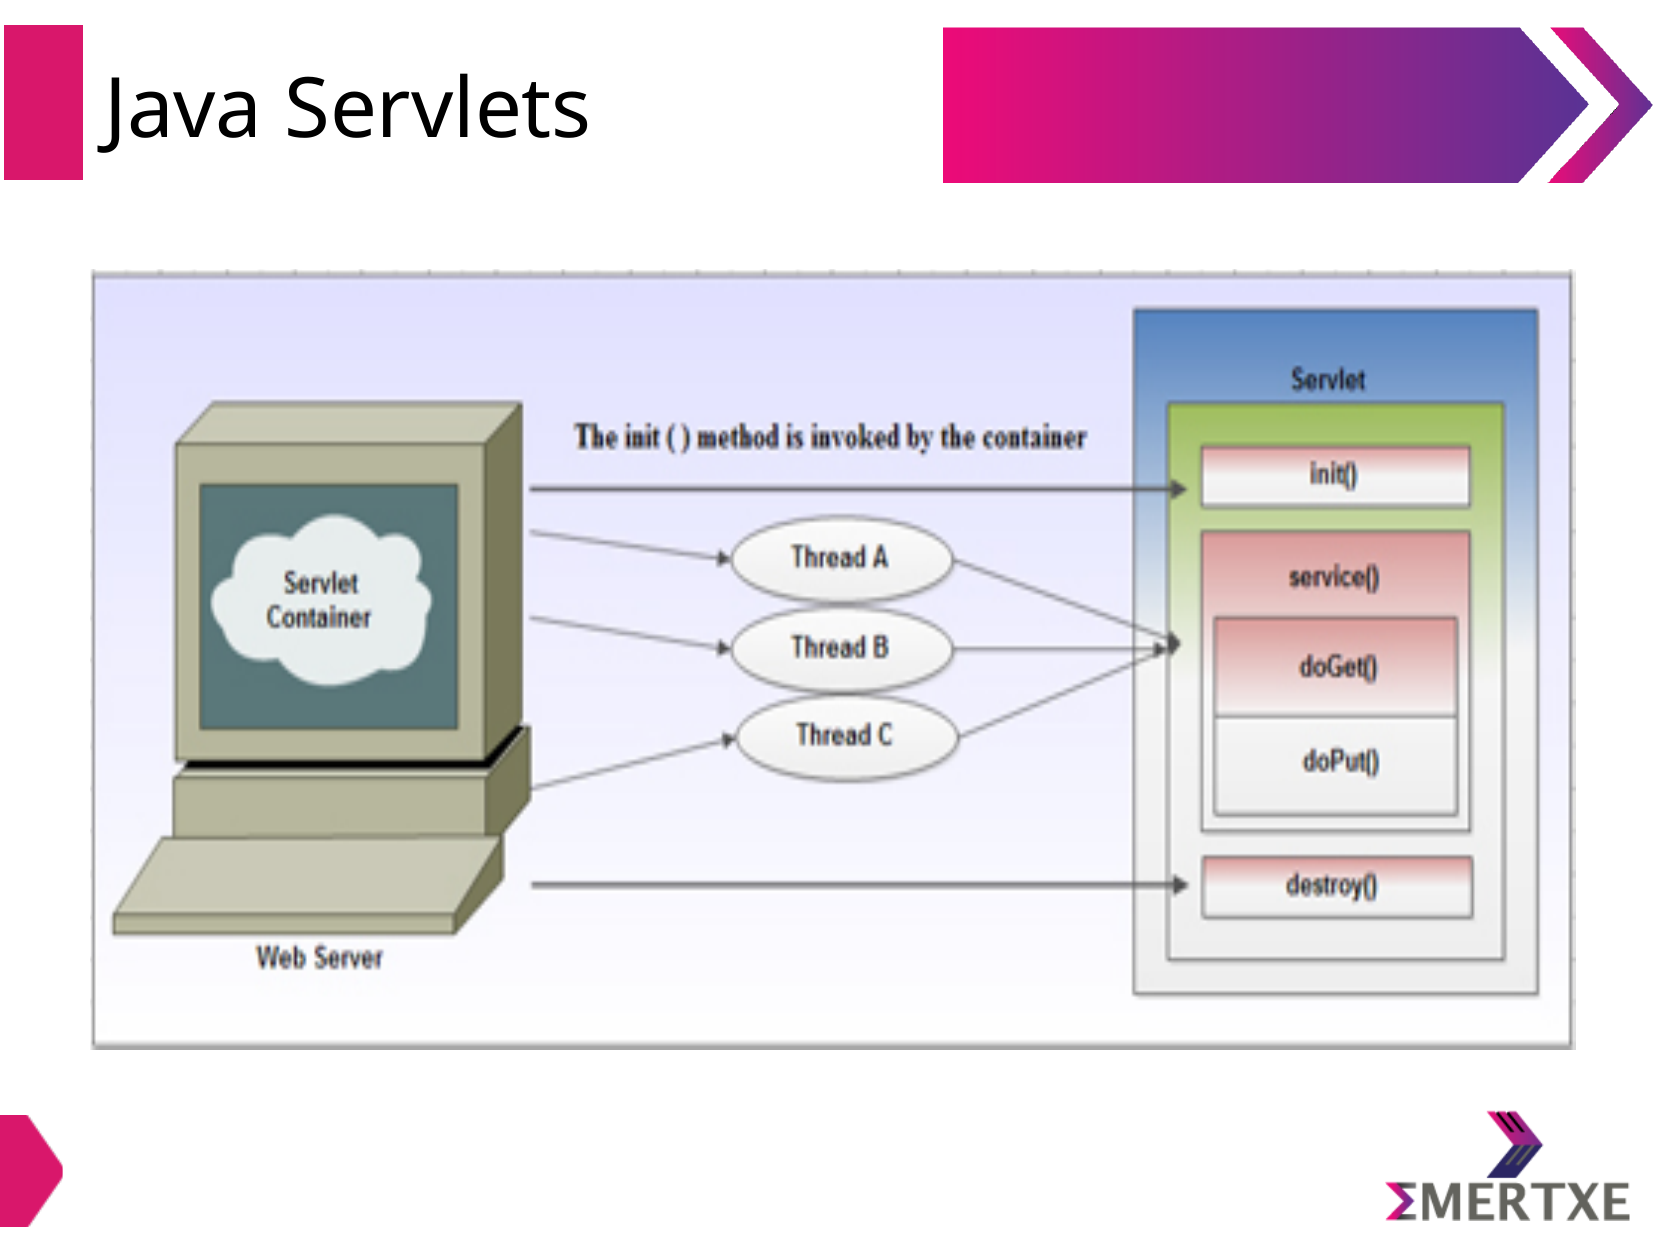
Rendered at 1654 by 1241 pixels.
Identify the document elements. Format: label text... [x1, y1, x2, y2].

title Java Servlets [82, 2, 1571, 210]
picture [90, 269, 1576, 1051]
picture [1571, 27, 1653, 183]
picture [1385, 1107, 1631, 1221]
